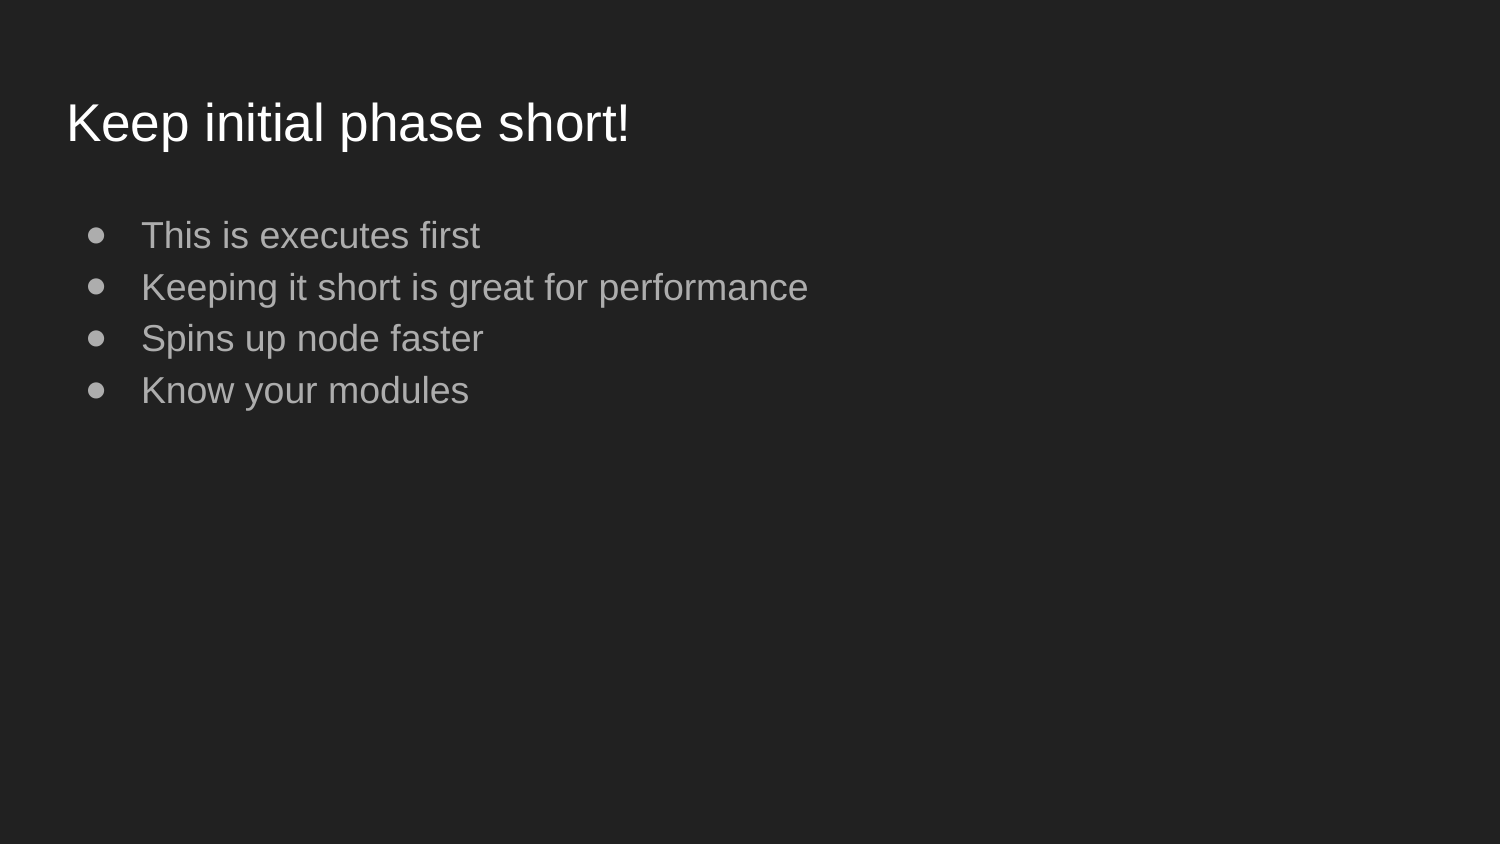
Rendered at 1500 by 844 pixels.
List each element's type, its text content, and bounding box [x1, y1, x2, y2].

title Keep initial phase short! [51, 72, 1449, 167]
list This is executes first Keeping it short is great for performance Spins up node faster Know your modules [51, 189, 1449, 750]
